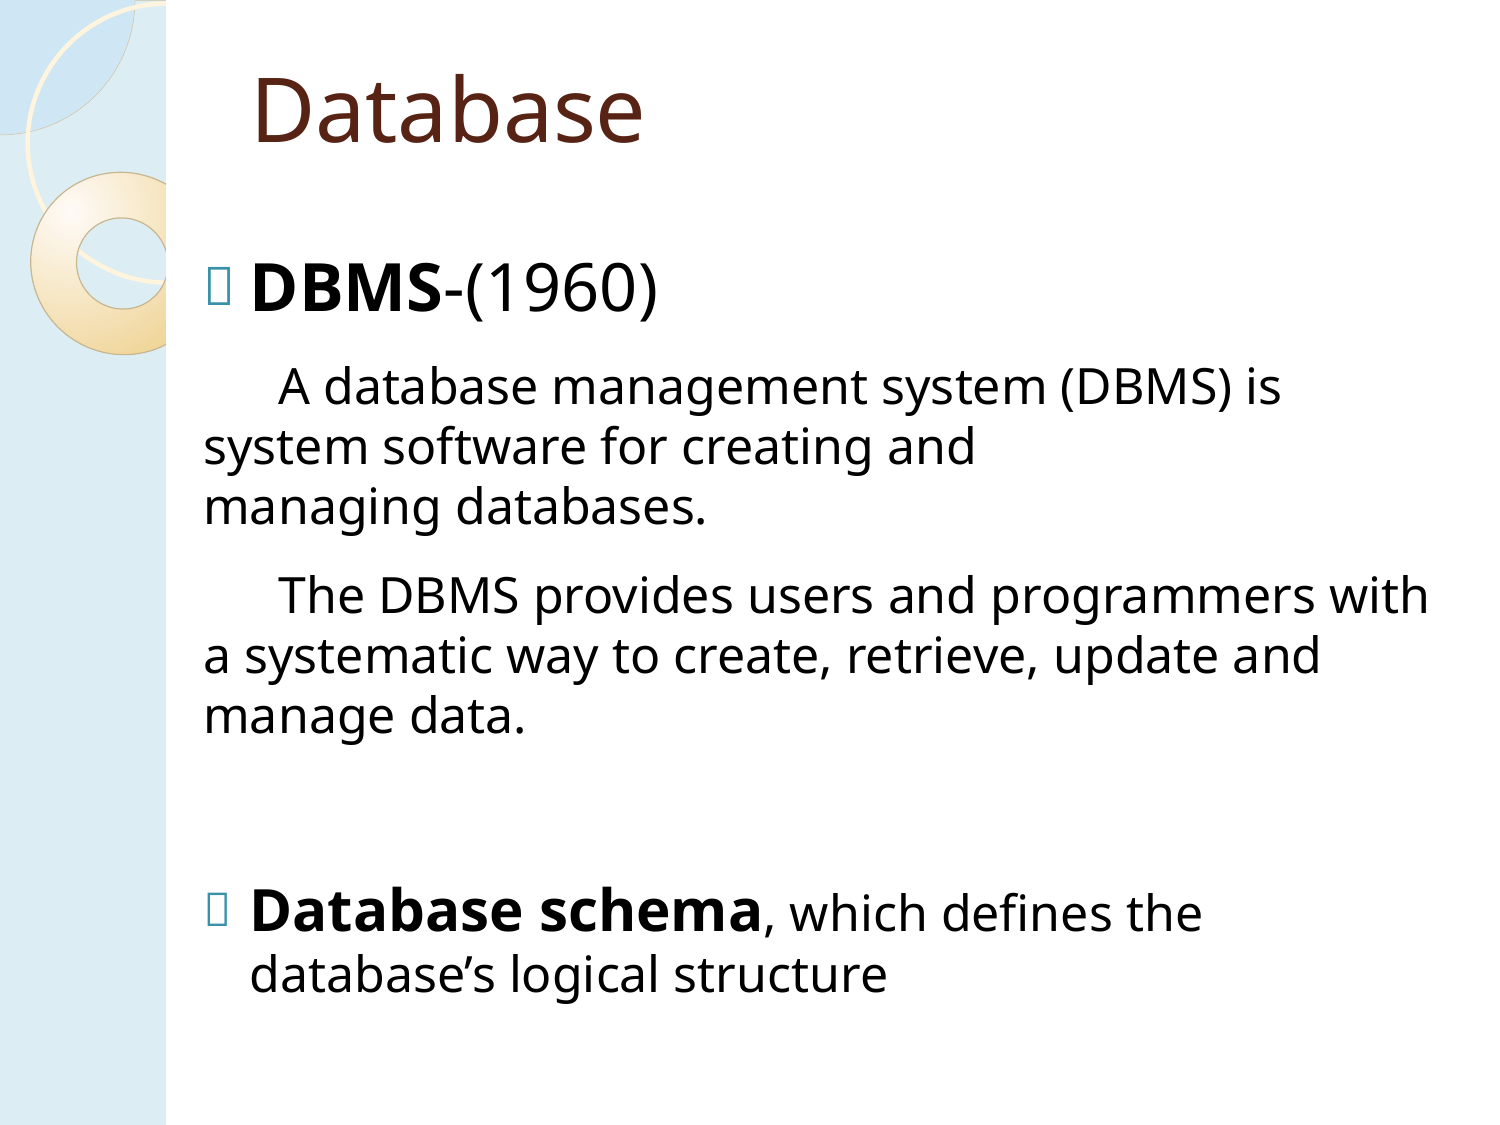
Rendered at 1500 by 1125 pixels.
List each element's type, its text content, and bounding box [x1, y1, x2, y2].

title Database [235, 45, 1466, 233]
list DBMS-(1960) A database management system (DBMS) is system software for creating and managing databases. The DBMS provides users and programmers with a systematic way to create, retrieve, update and manage data. Database schema, which defines the database’s logical structure [174, 237, 1466, 1025]
